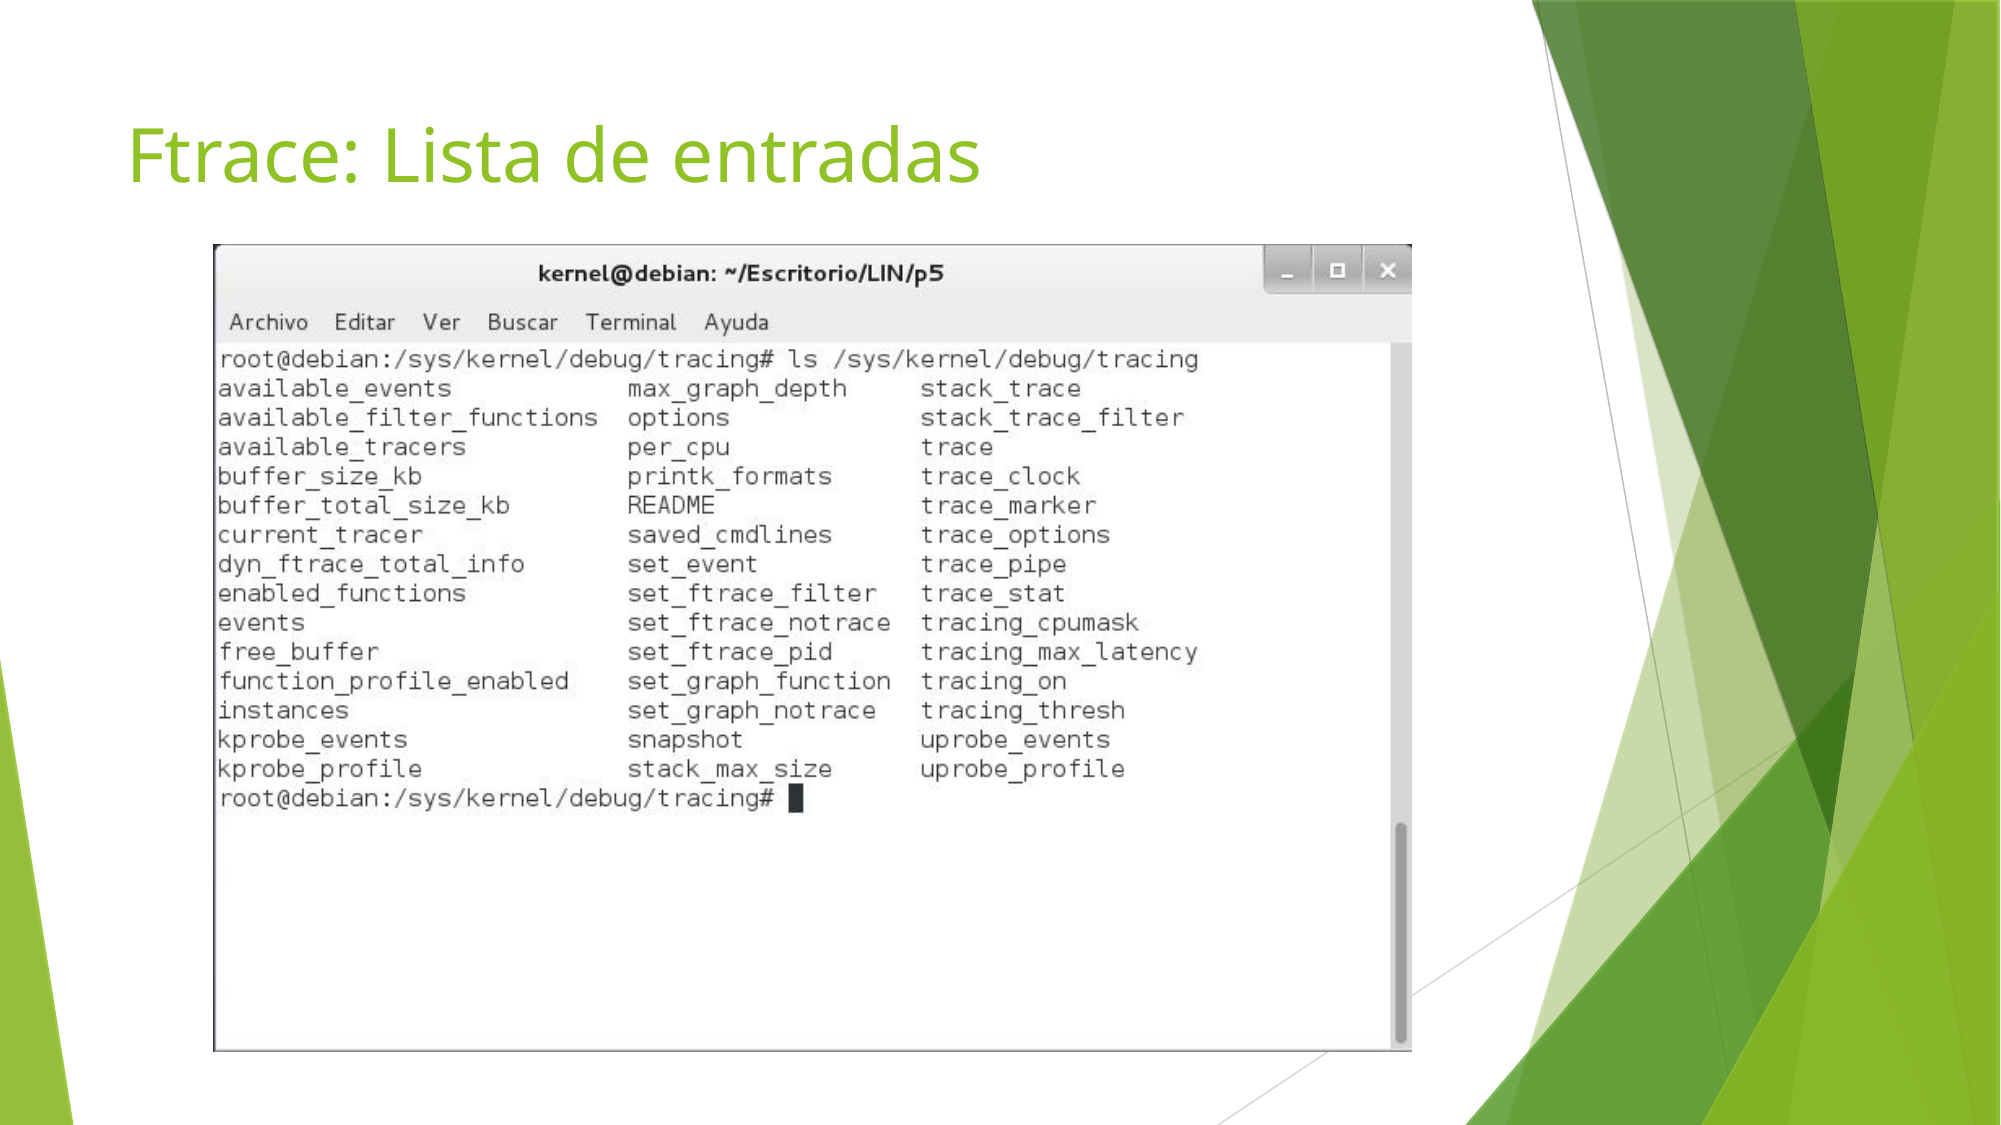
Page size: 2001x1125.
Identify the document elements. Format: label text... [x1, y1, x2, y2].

picture [213, 244, 1412, 1052]
title Ftrace: Lista de entradas [111, 99, 1514, 232]
